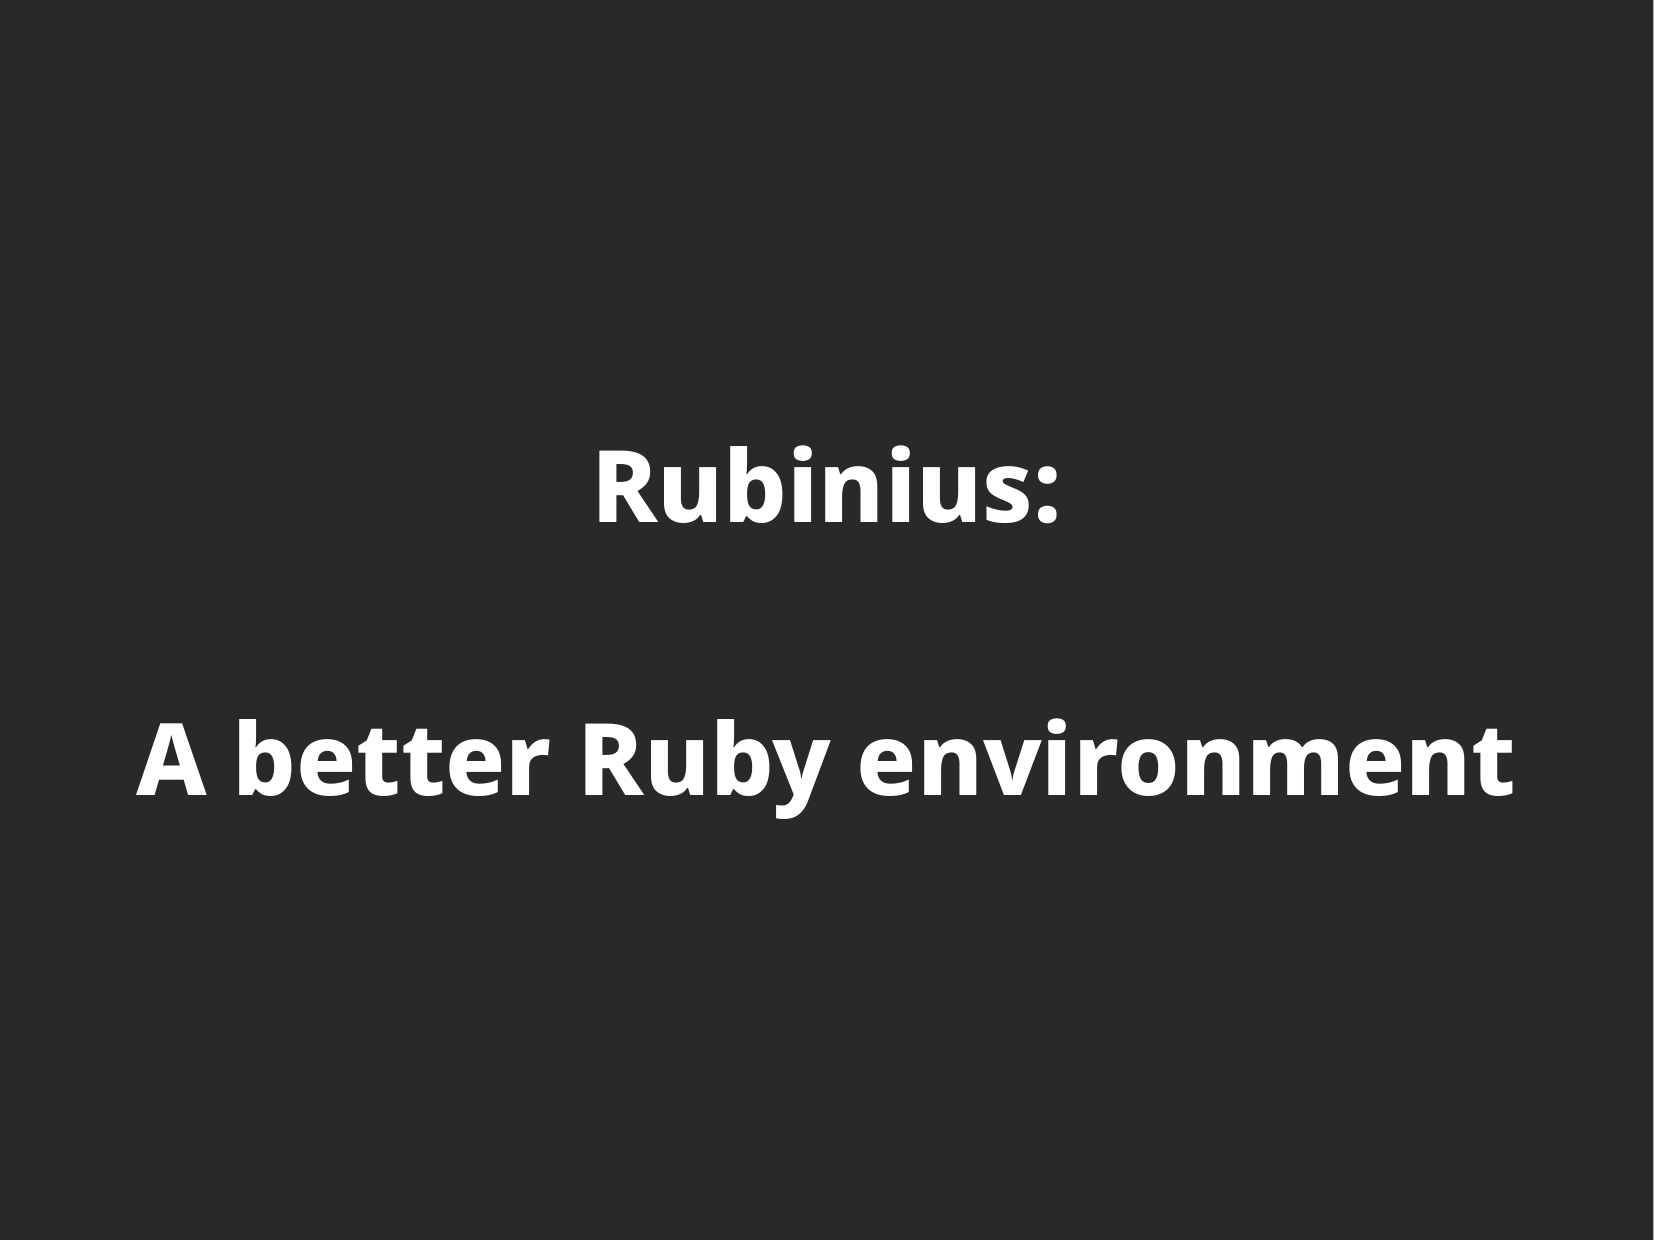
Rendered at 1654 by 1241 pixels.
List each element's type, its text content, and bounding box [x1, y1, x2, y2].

subtitle Rubinius: A better Ruby environment [82, 440, 1571, 801]
